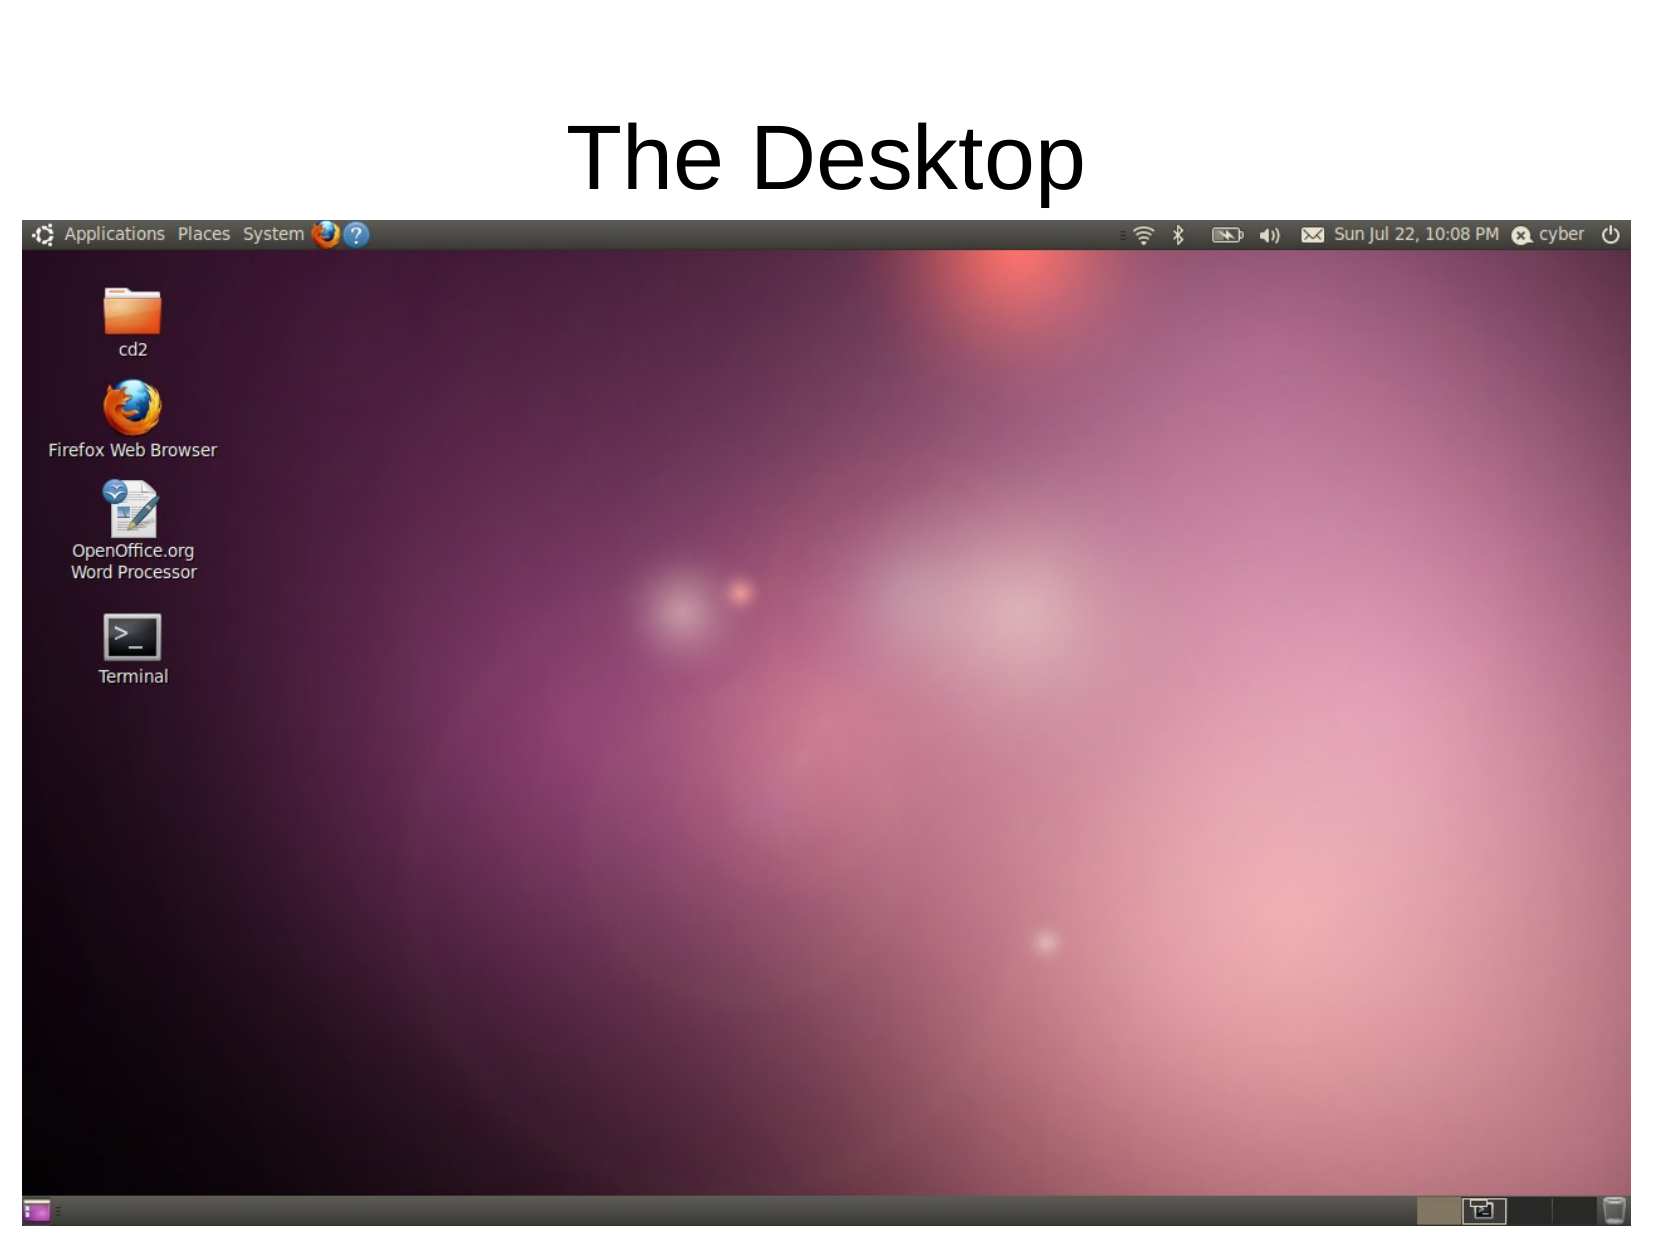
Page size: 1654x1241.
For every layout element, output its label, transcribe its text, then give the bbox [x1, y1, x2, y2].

picture [22, 220, 1631, 1226]
title The Desktop [82, 56, 1571, 220]
